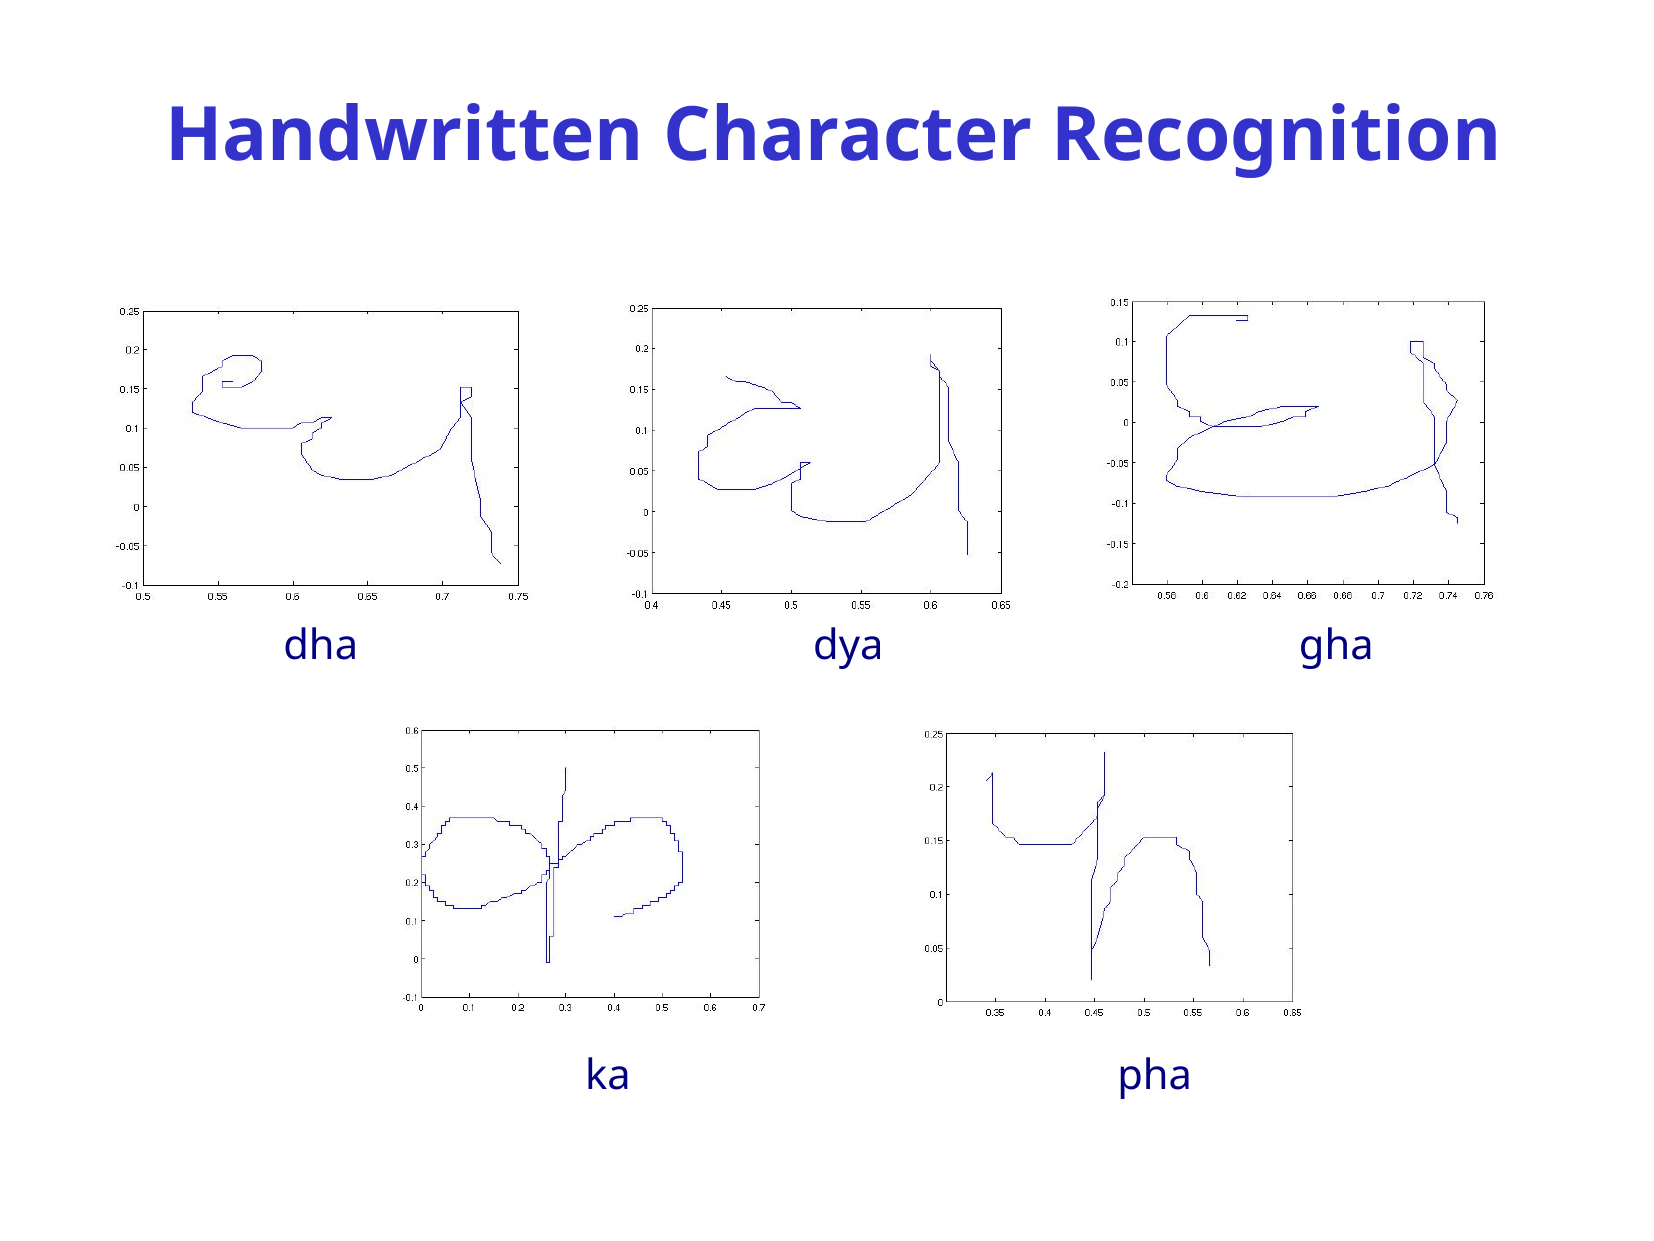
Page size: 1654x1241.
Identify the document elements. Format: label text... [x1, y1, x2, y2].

picture [79, 285, 564, 621]
picture [364, 705, 800, 1032]
picture [1072, 275, 1527, 621]
picture [887, 708, 1335, 1037]
text_box dha [231, 602, 411, 676]
text_box pha [1030, 1031, 1280, 1106]
text_box ka [483, 1032, 733, 1106]
title Handwritten Character Recognition [41, 23, 1627, 239]
picture [592, 281, 1044, 631]
text_box gha [1246, 602, 1427, 676]
text_box dya [758, 602, 939, 676]
